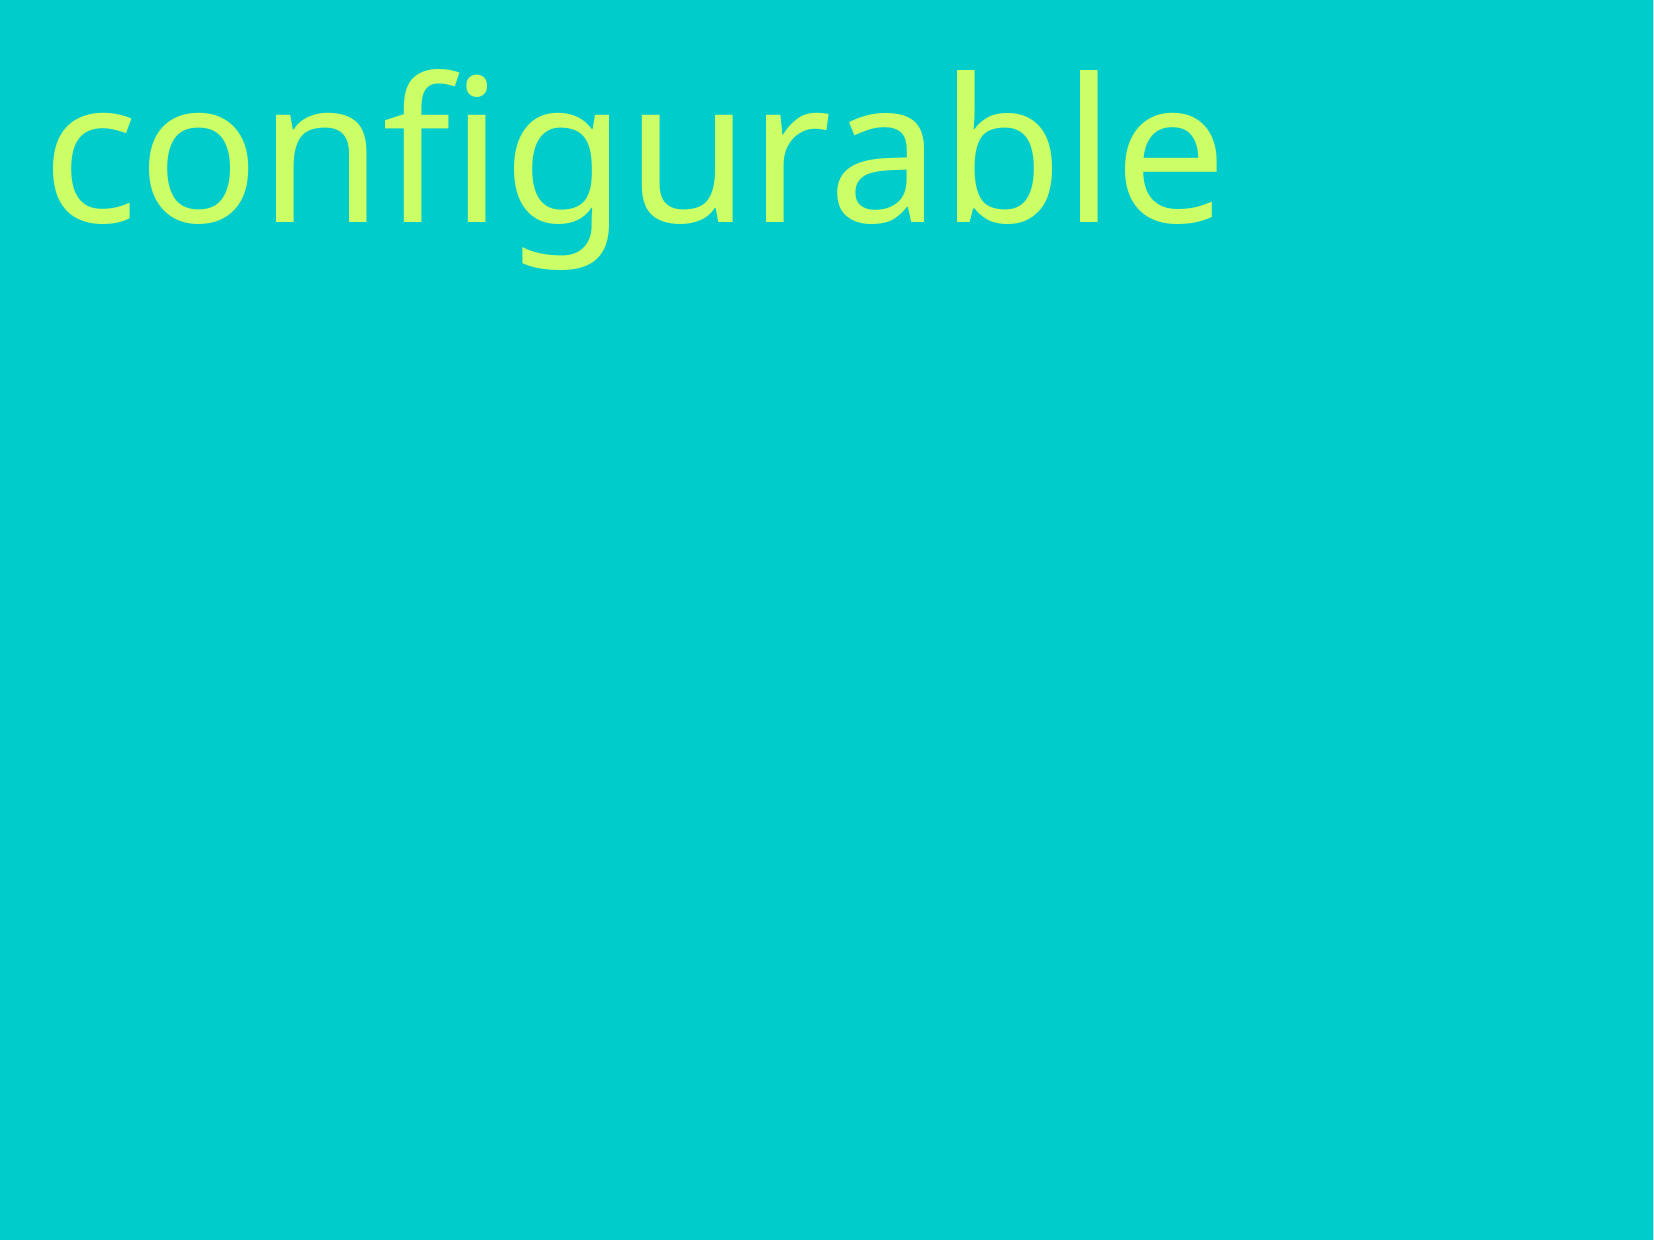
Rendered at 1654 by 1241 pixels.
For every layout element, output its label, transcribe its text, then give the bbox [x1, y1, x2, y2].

text_box configurable [27, 1, 1098, 321]
